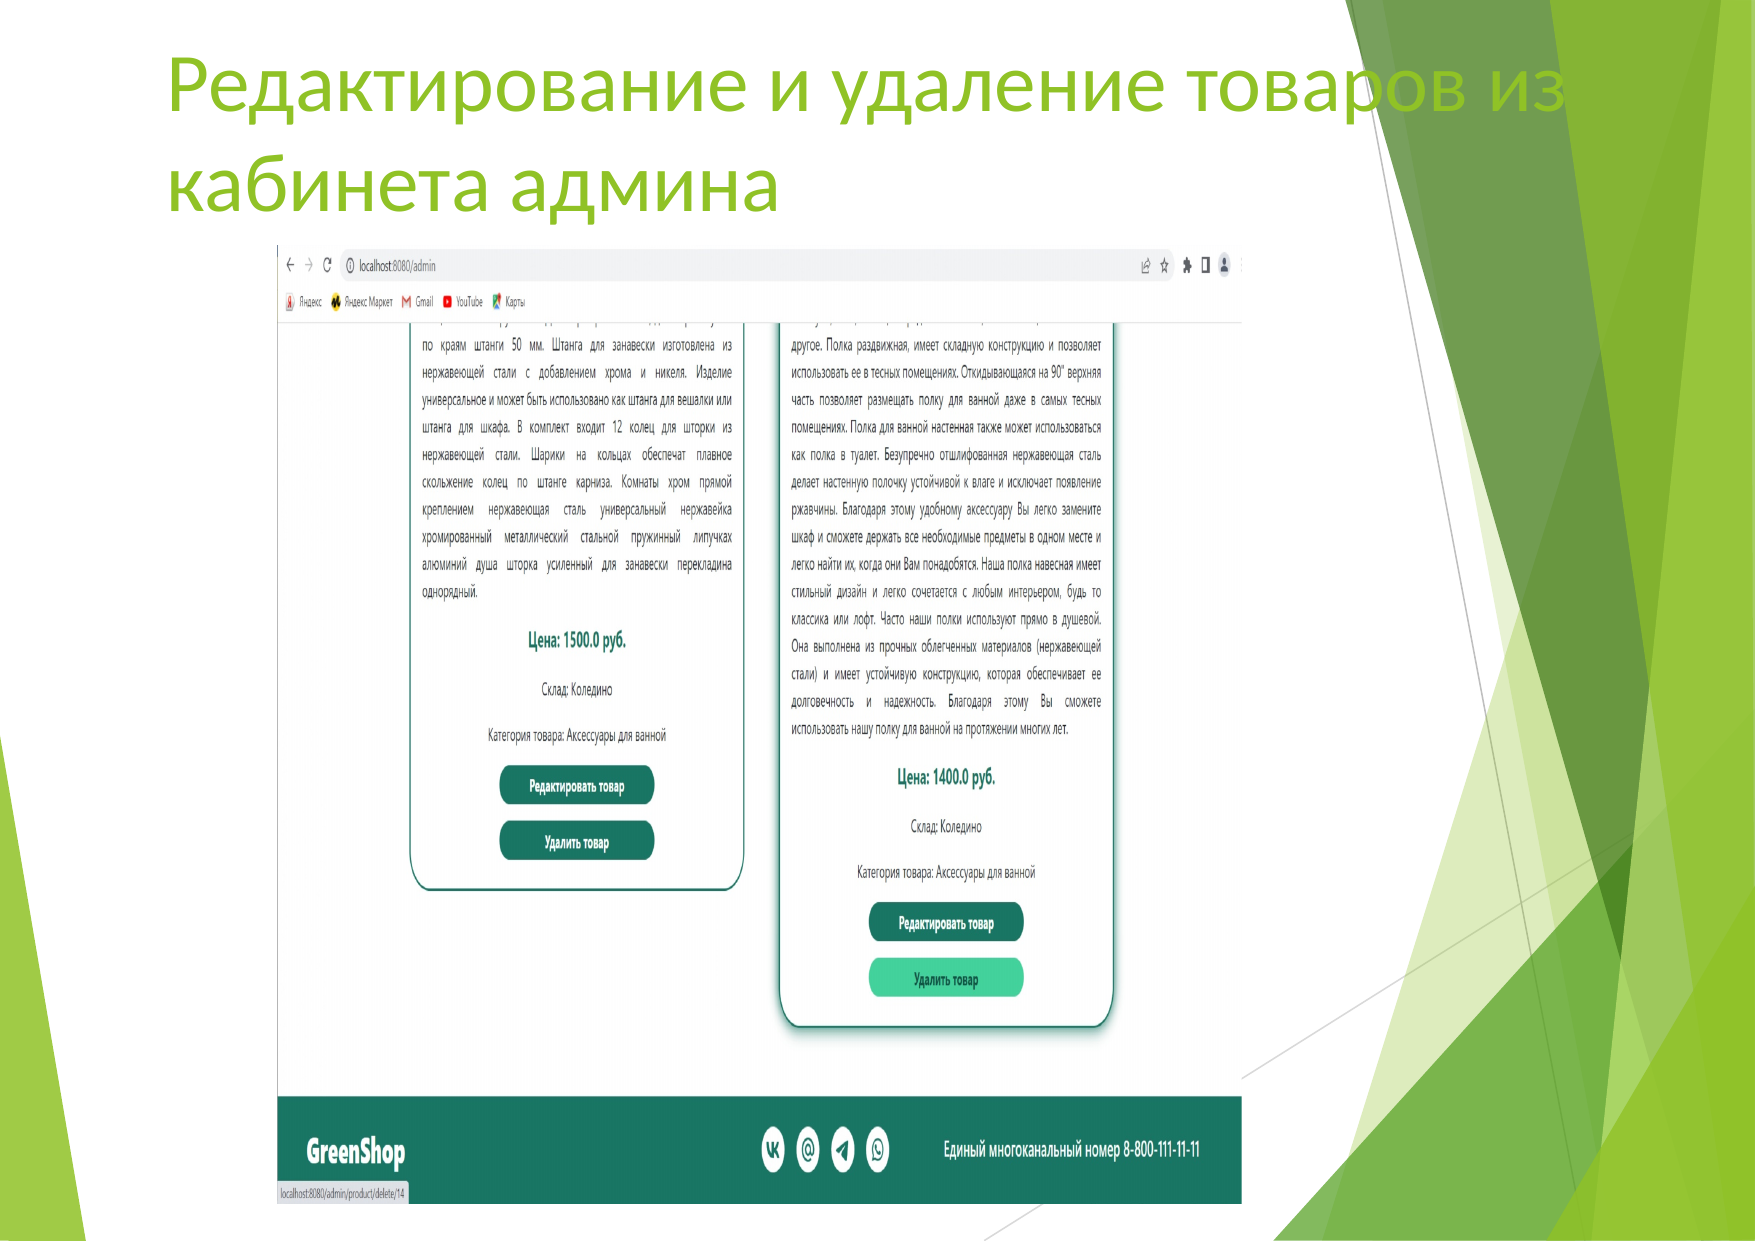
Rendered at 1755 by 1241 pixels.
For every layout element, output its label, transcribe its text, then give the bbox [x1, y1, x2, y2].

picture [277, 245, 1242, 1204]
title Редактирование и удаление товаров из кабинета админа [152, 20, 1628, 233]
